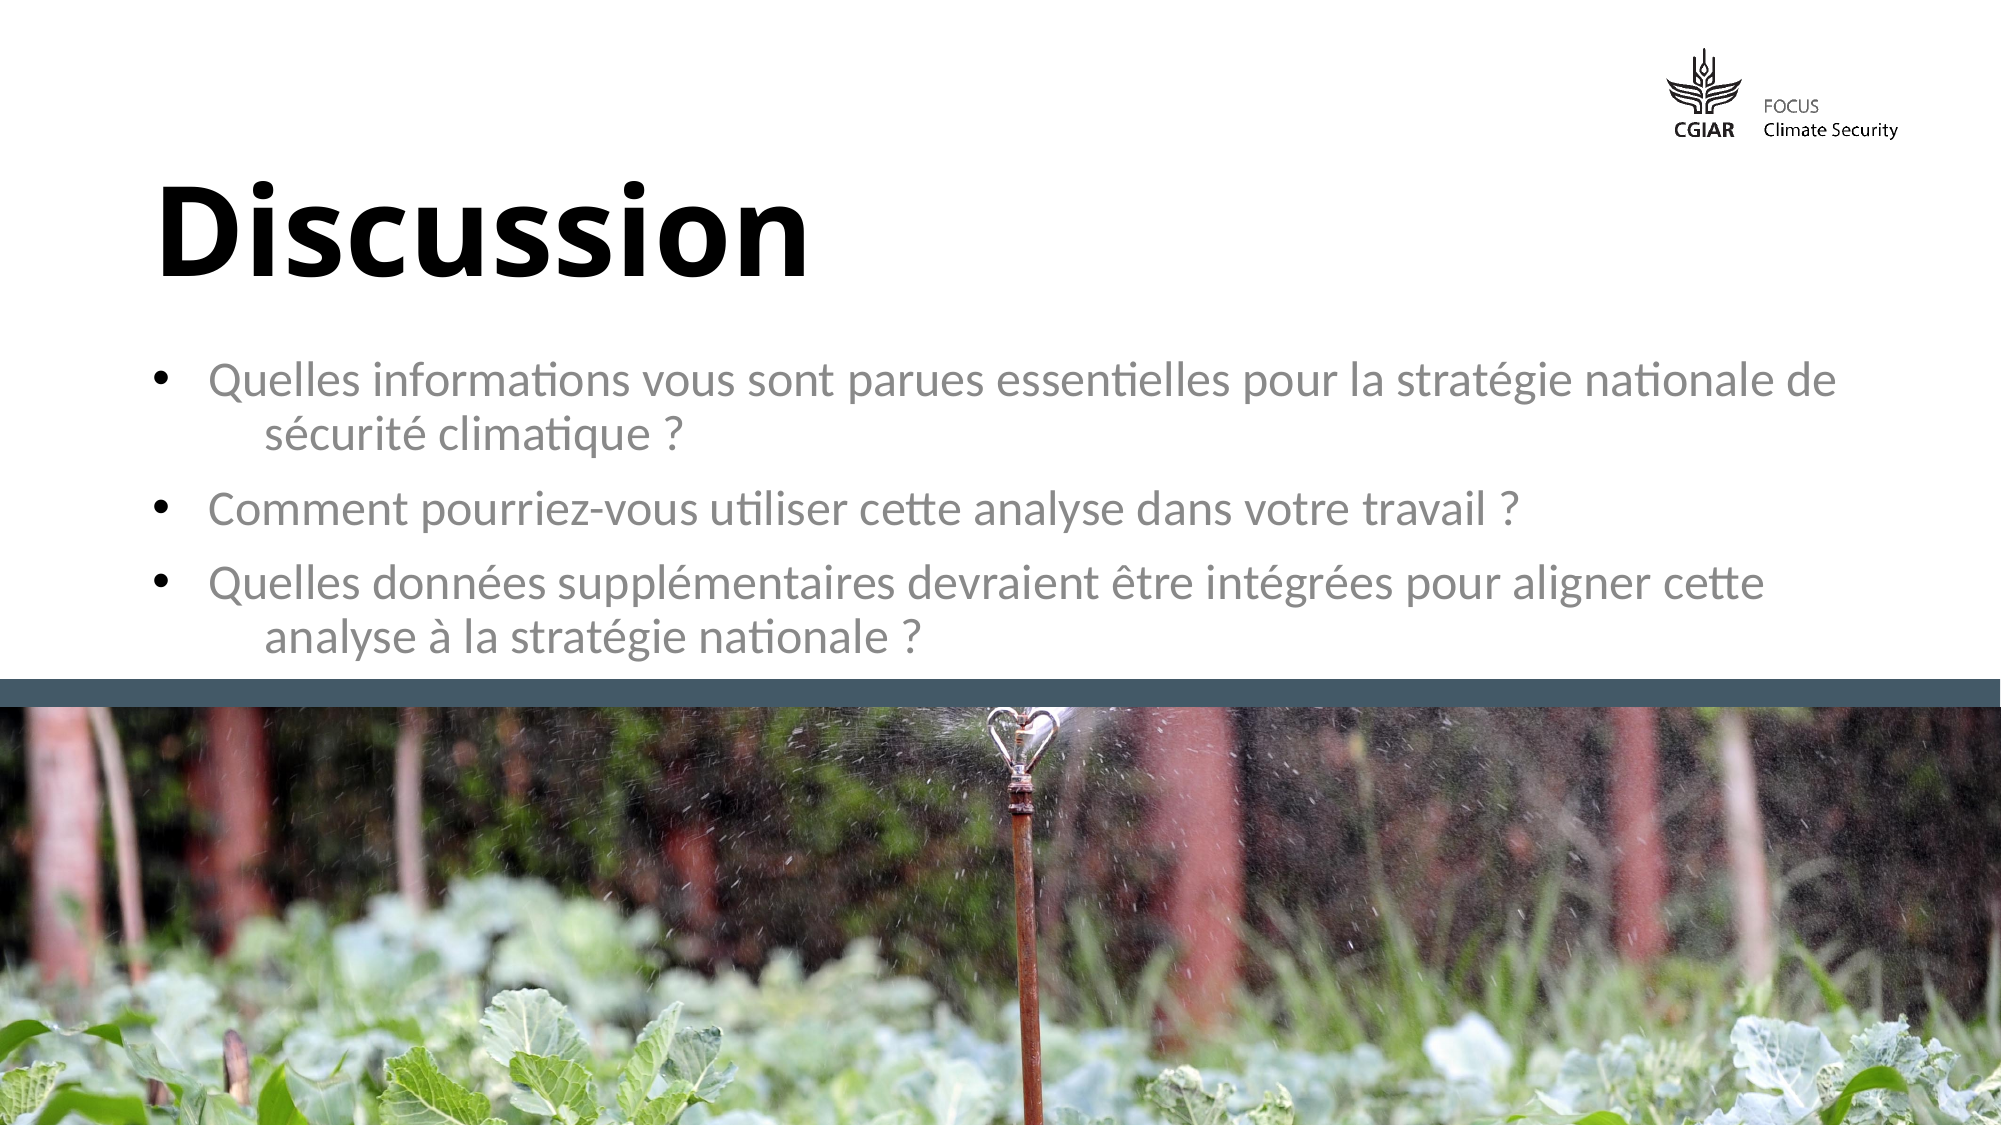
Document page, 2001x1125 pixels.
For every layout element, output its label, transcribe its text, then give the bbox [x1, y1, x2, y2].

title Discussion [137, 147, 1863, 311]
picture [0, 707, 2000, 1125]
list Quelles informations vous sont parues essentielles pour la stratégie nationale de sécurité climatique ? Comment pourriez-vous utiliser cette analyse dans votre travail ? Quelles données supplémentaires devraient être intégrées pour aligner cette analyse à la stratégie nationale ? [137, 345, 1915, 674]
